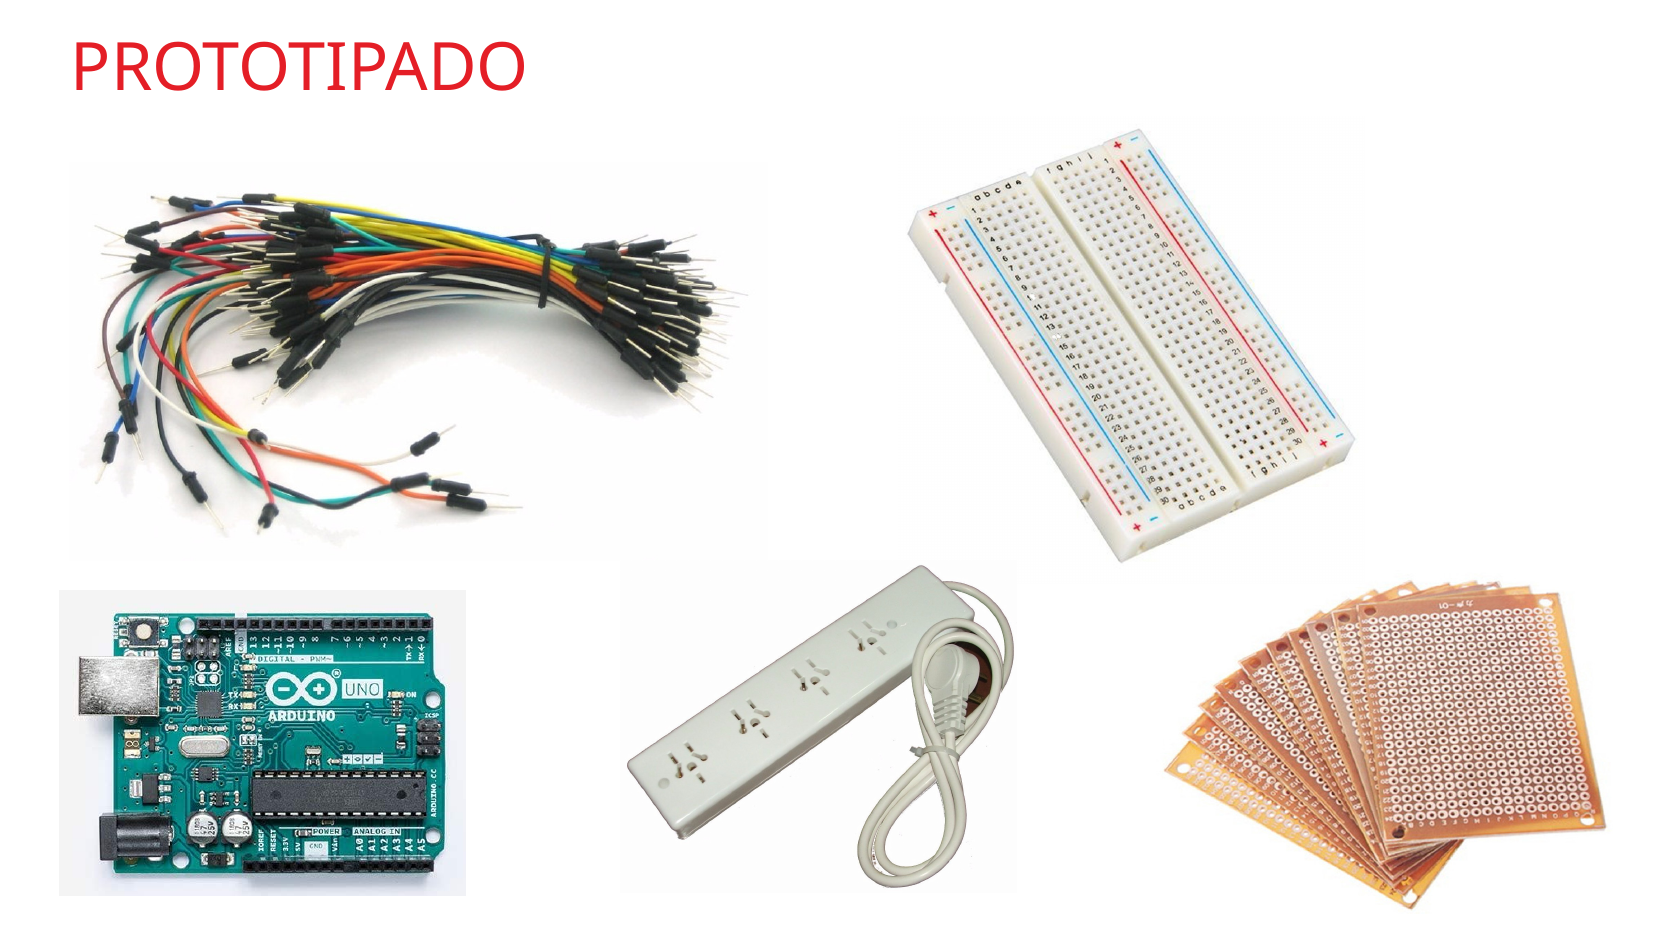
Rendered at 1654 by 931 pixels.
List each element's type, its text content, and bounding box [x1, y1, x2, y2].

picture [69, 116, 1625, 924]
picture [59, 590, 466, 896]
title PROTOTIPADO [70, 11, 1347, 118]
